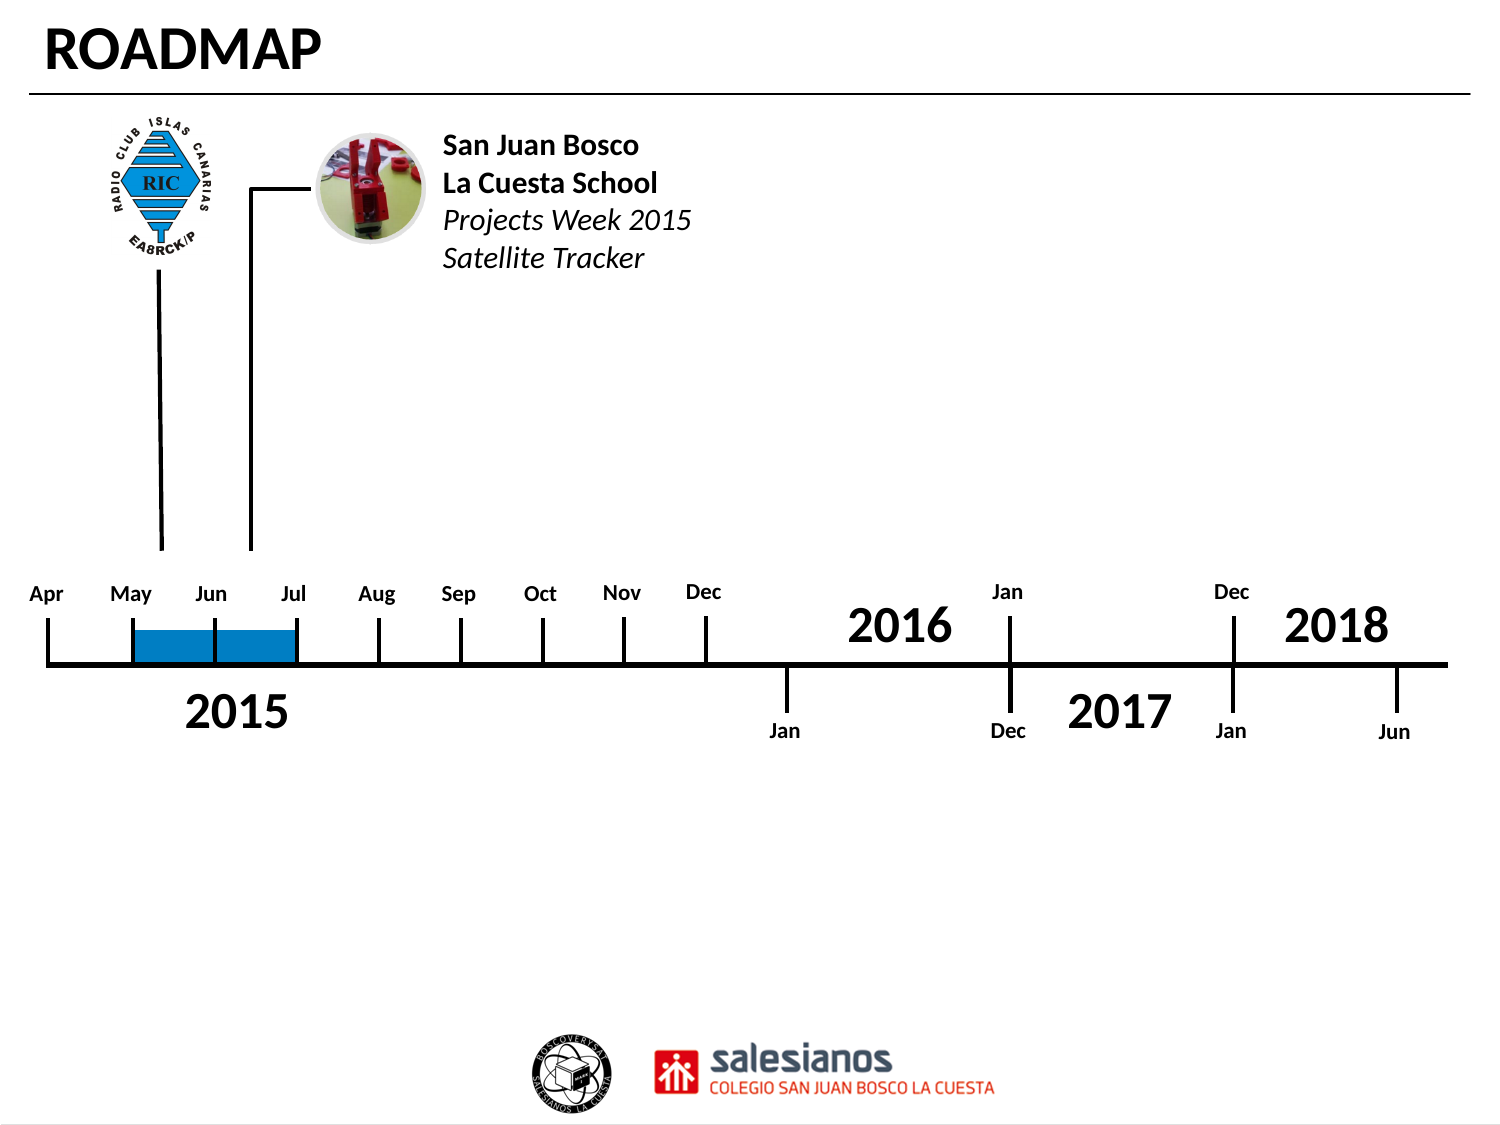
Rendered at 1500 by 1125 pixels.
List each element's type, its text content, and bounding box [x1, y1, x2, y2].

text_box [217, 630, 295, 662]
text_box Apr [5, 571, 88, 614]
text_box Jun [1341, 708, 1448, 752]
text_box [135, 630, 213, 662]
text_box Dec [1178, 568, 1286, 612]
text_box Dec [650, 569, 757, 612]
picture [0, 0, 1500, 1125]
text_box Jun [170, 571, 253, 614]
text_box 2017 [1032, 669, 1208, 747]
text_box San Juan Bosco La Cuesta School Projects Week 2015 Satellite Tracker [428, 117, 909, 282]
text_box Oct [499, 571, 582, 614]
text_box Sep [417, 571, 499, 614]
text_box Jan [1177, 708, 1285, 751]
text_box Dec [955, 708, 1062, 752]
text_box Jul [253, 571, 330, 614]
text_box Jan [954, 569, 1061, 612]
text_box Jan [731, 708, 839, 752]
text_box 2015 [149, 668, 325, 747]
text_box Nov [568, 570, 676, 613]
text_box 2016 [811, 583, 988, 661]
text_box ROADMAP [29, 0, 1472, 90]
text_box May [88, 571, 170, 614]
text_box Aug [330, 571, 417, 614]
text_box 2018 [1248, 583, 1425, 661]
